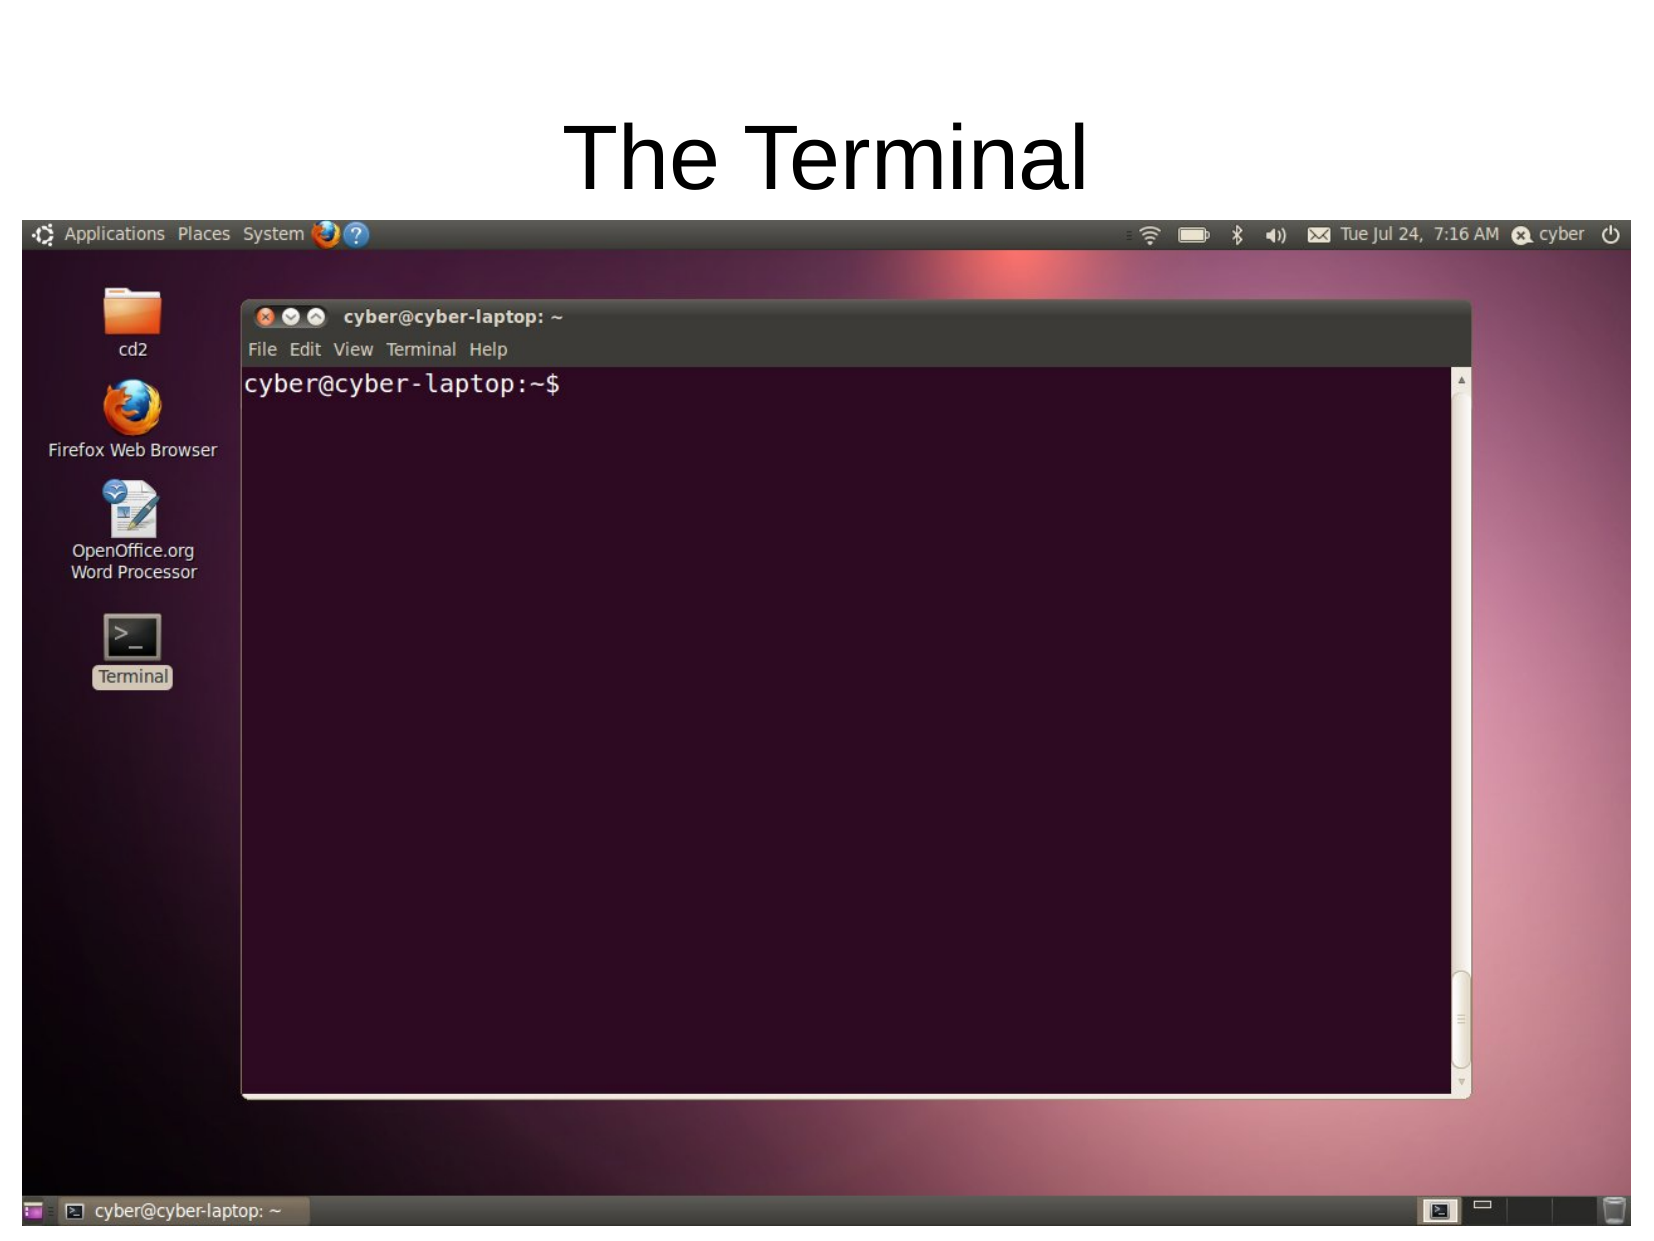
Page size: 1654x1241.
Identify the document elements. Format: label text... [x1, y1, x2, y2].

title The Terminal [82, 56, 1571, 220]
picture [22, 220, 1631, 1226]
